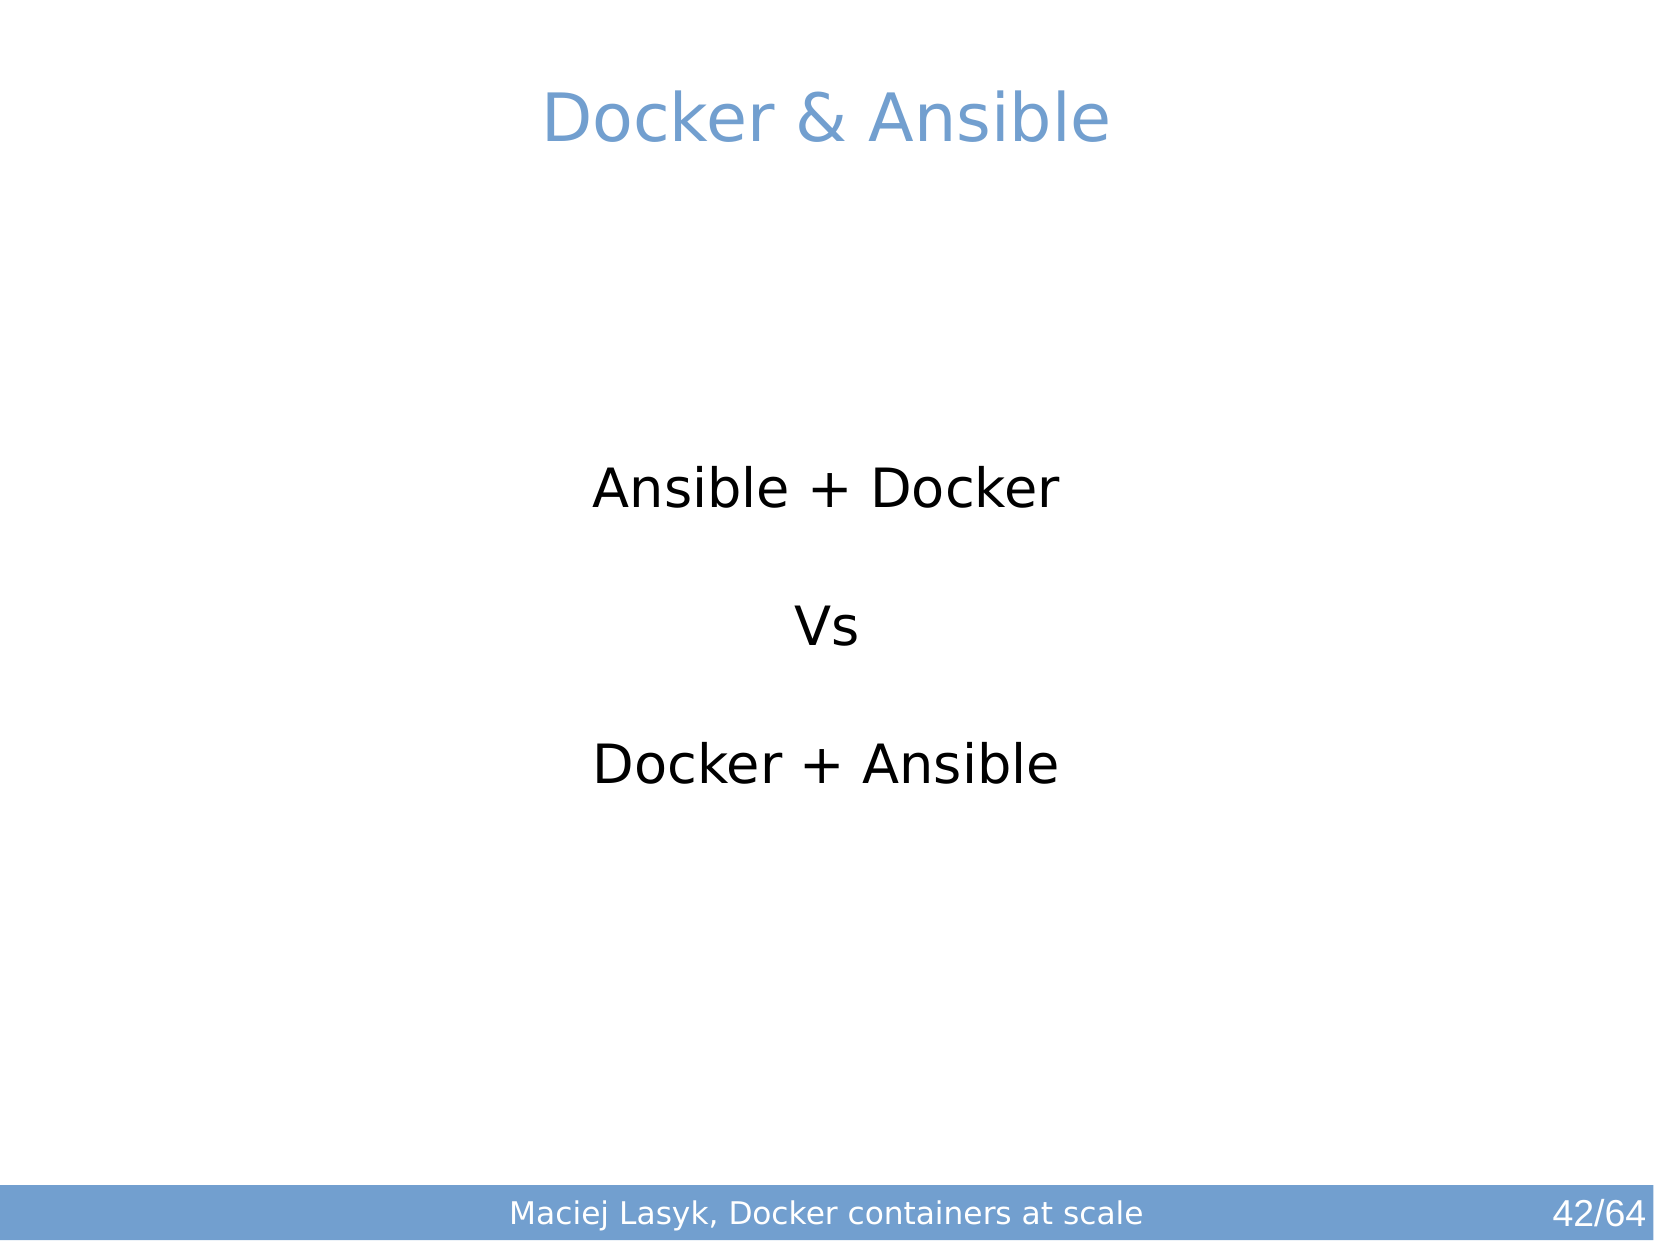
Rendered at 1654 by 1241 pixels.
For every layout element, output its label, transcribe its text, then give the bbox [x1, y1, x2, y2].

text_box Ansible + Docker Vs Docker + Ansible [578, 450, 1076, 804]
text_box Docker & Ansible [526, 72, 1128, 166]
text_box [0, 1185, 1527, 1241]
text_box 42/64 [1527, 1185, 1654, 1241]
text_box Maciej Lasyk, Docker containers at scale [494, 1188, 1160, 1240]
